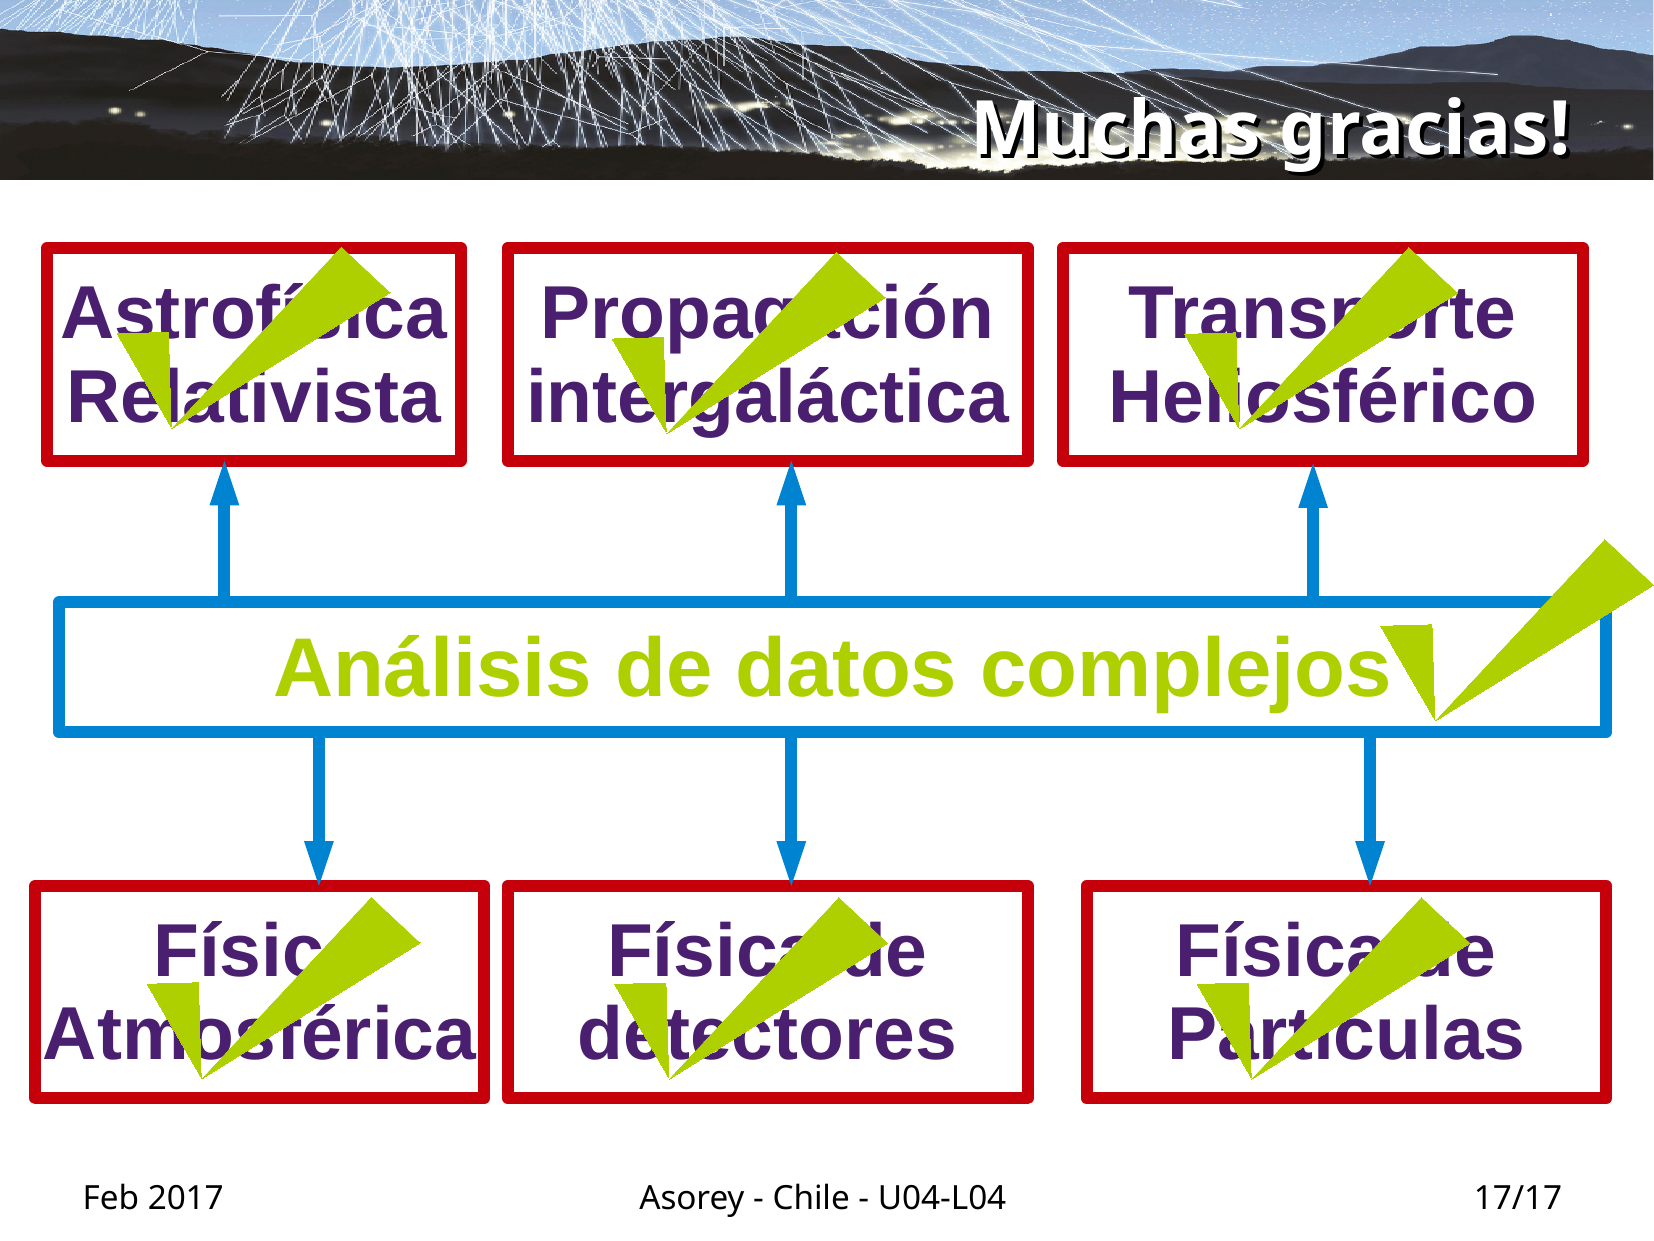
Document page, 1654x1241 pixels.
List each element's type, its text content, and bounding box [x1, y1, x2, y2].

text_box Transporte Heliosférico [1062, 248, 1583, 461]
text_box Análisis de datos complejos [59, 602, 1607, 733]
text_box Física Atmosférica [35, 885, 485, 1099]
text_box Física de detectores [507, 885, 1028, 1099]
text_box Propagación intergaláctica [507, 248, 1028, 461]
text_box [1184, 247, 1458, 429]
title Muchas gracias! [82, 49, 1571, 201]
text_box [1380, 539, 1654, 721]
text_box Física de Partículas [1086, 885, 1607, 1099]
text_box [614, 897, 888, 1080]
text_box [147, 897, 421, 1079]
text_box [1197, 897, 1471, 1080]
picture [0, 0, 1654, 180]
text_box [117, 247, 391, 429]
text_box [612, 252, 886, 434]
text_box Astrofísica Relativista [47, 248, 461, 461]
